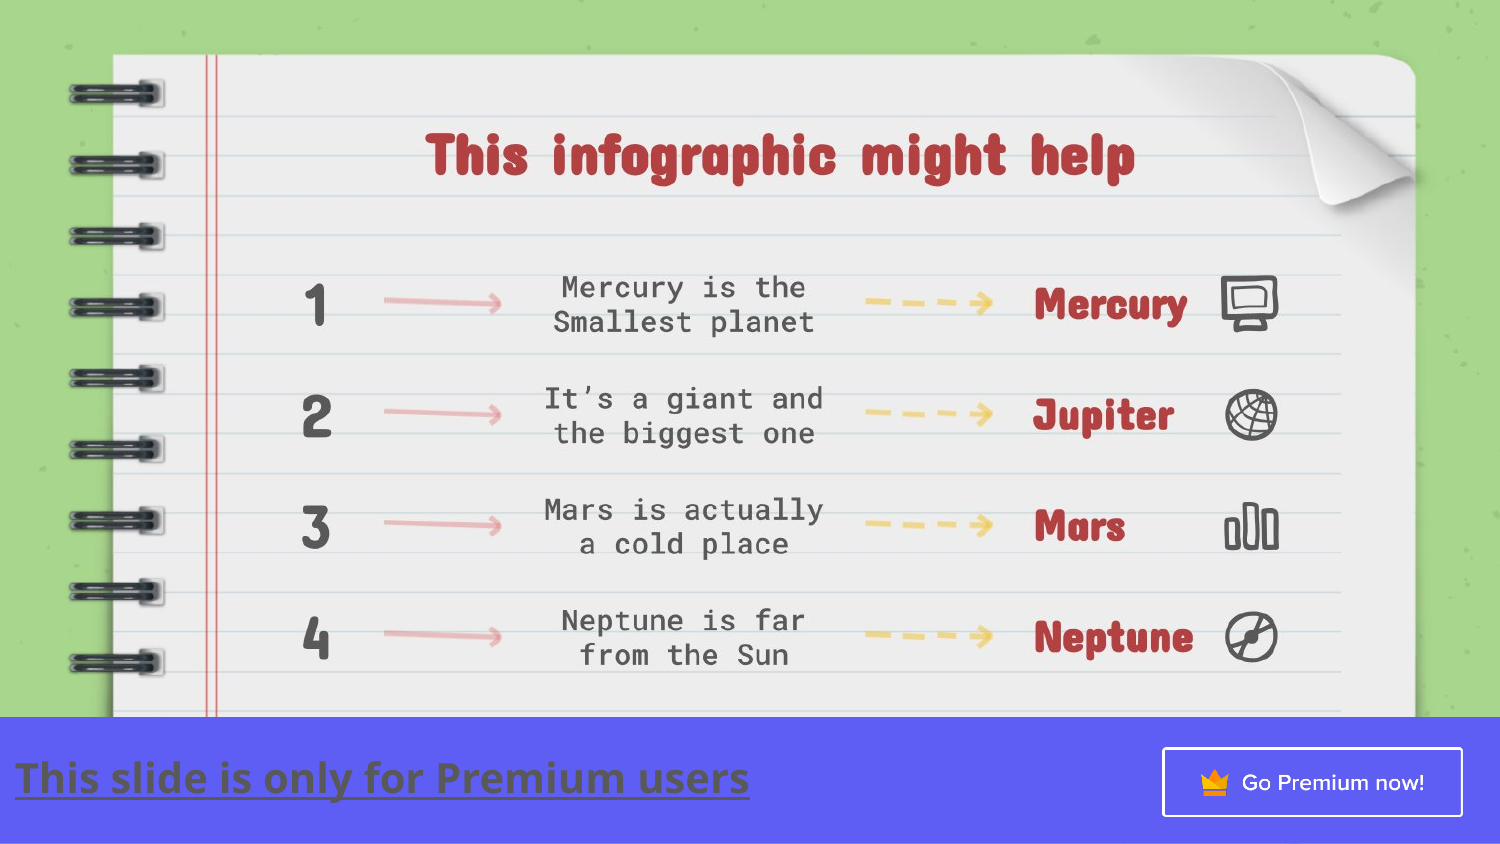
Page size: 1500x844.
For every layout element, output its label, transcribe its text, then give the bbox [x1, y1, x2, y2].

picture [1162, 747, 1463, 817]
picture [0, 0, 1500, 717]
text_box This slide is only for Premium users [0, 717, 1500, 844]
